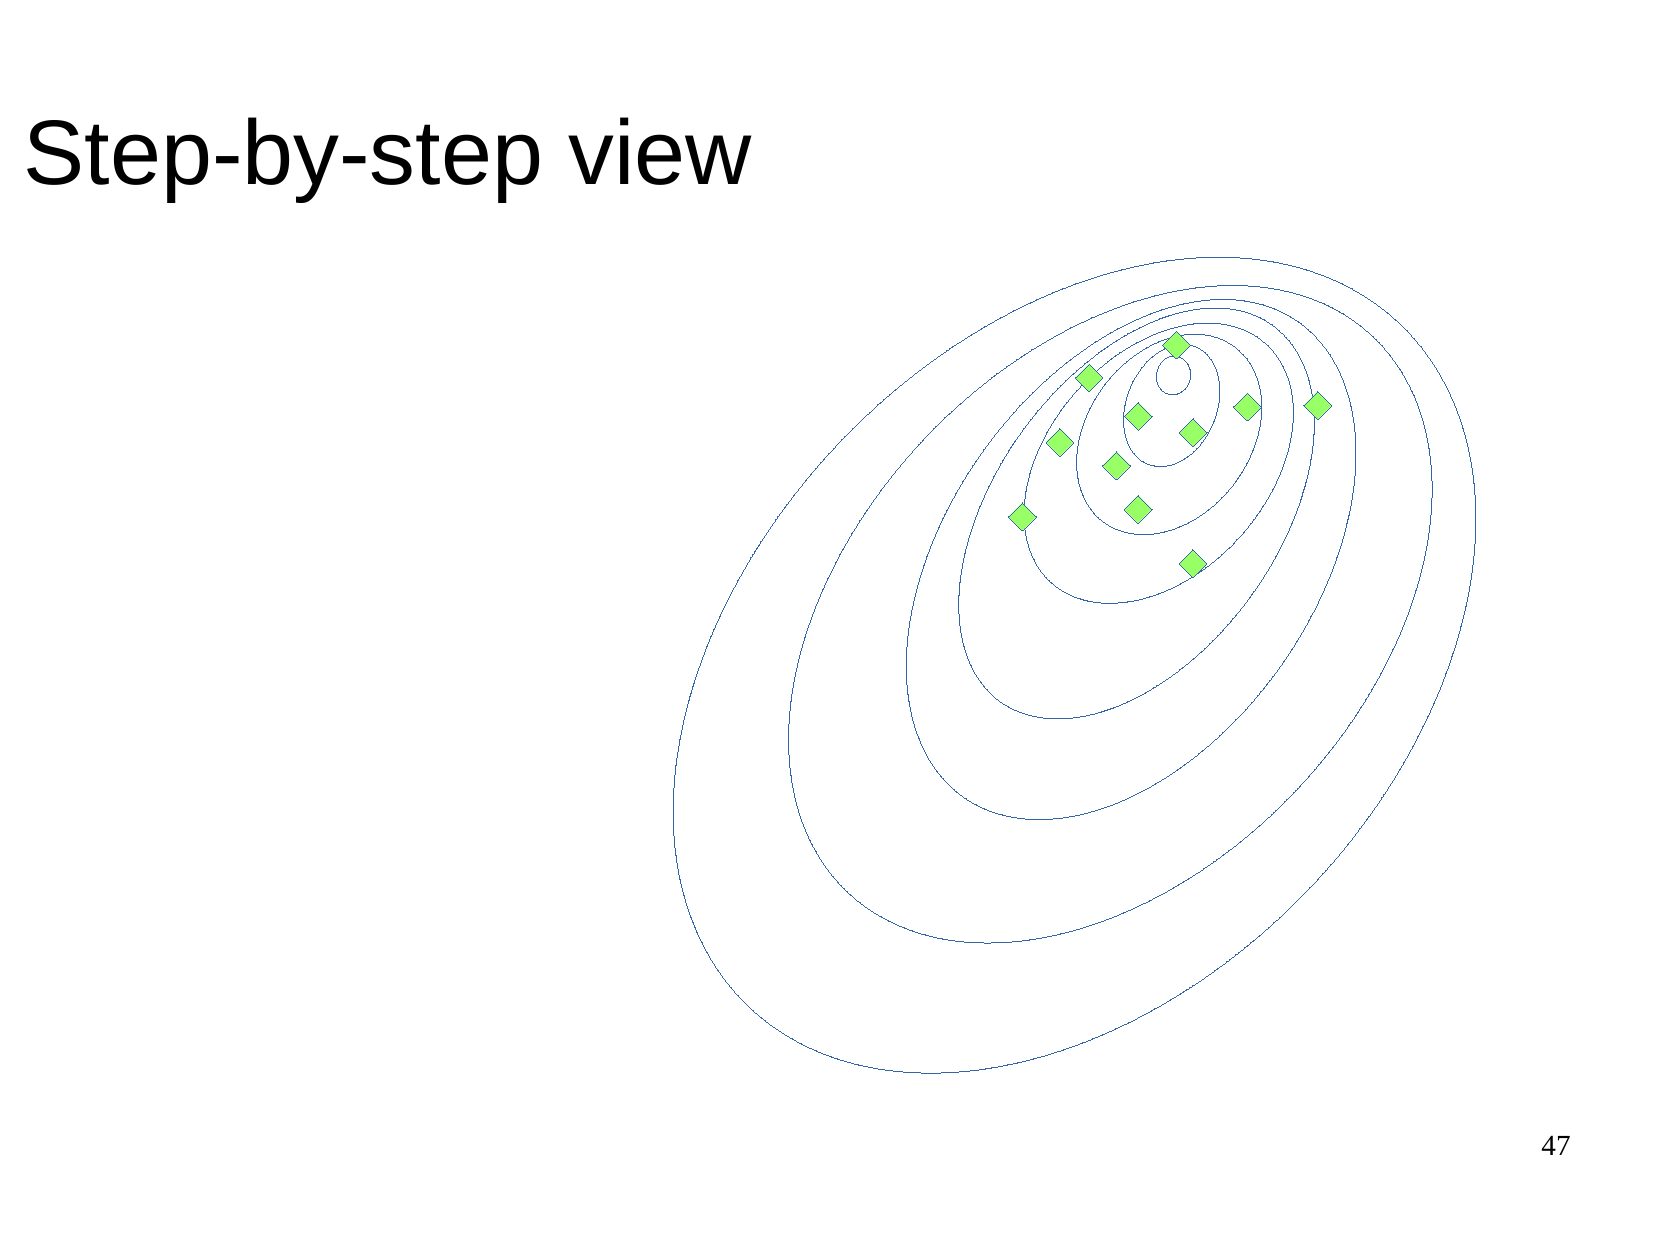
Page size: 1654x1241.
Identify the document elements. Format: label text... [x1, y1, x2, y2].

title Step-by-step view [23, 49, 1512, 257]
text_box [673, 257, 1476, 1074]
